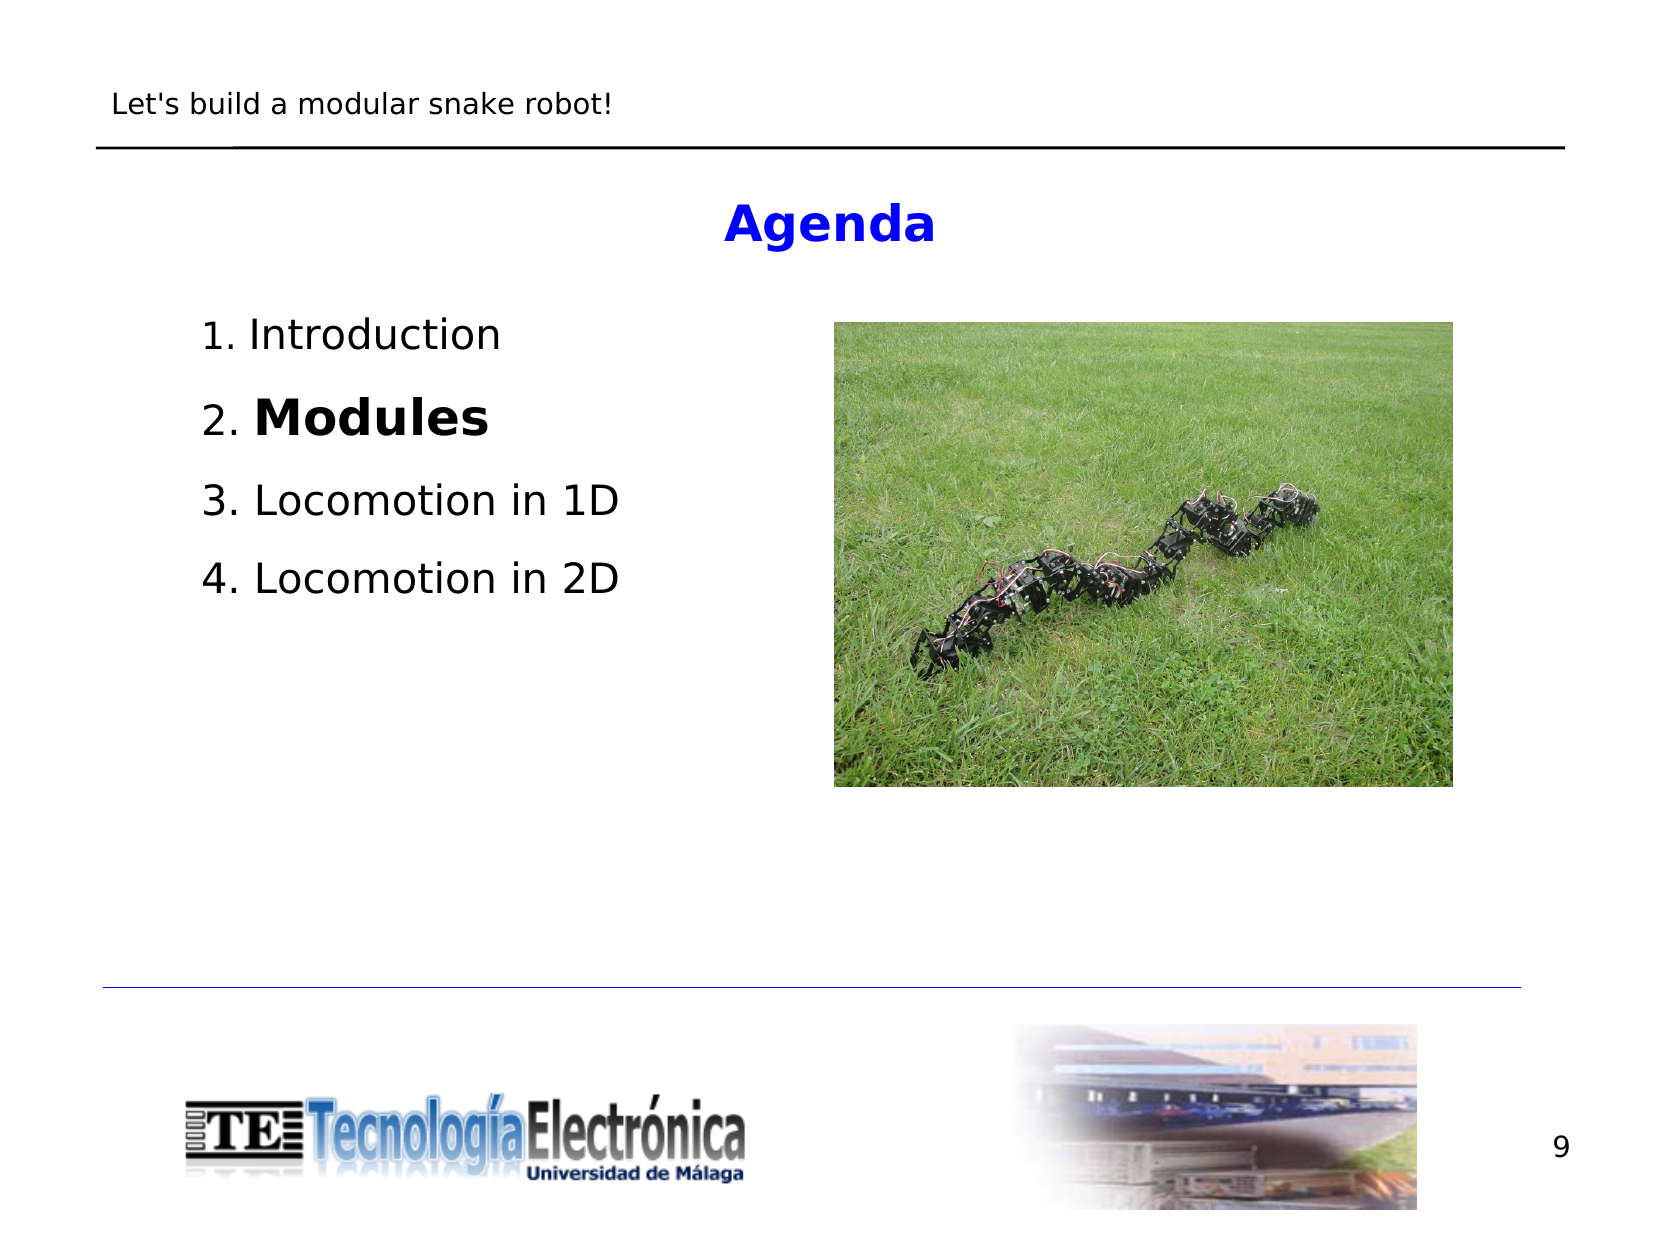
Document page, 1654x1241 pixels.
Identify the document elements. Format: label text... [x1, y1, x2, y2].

text_box Let's build a modular snake robot! [96, 79, 630, 129]
picture [834, 322, 1453, 787]
text_box Introduction Modules Locomotion in 1D Locomotion in 2D [186, 303, 636, 611]
text_box Agenda [709, 187, 953, 261]
picture [173, 1024, 1417, 1210]
